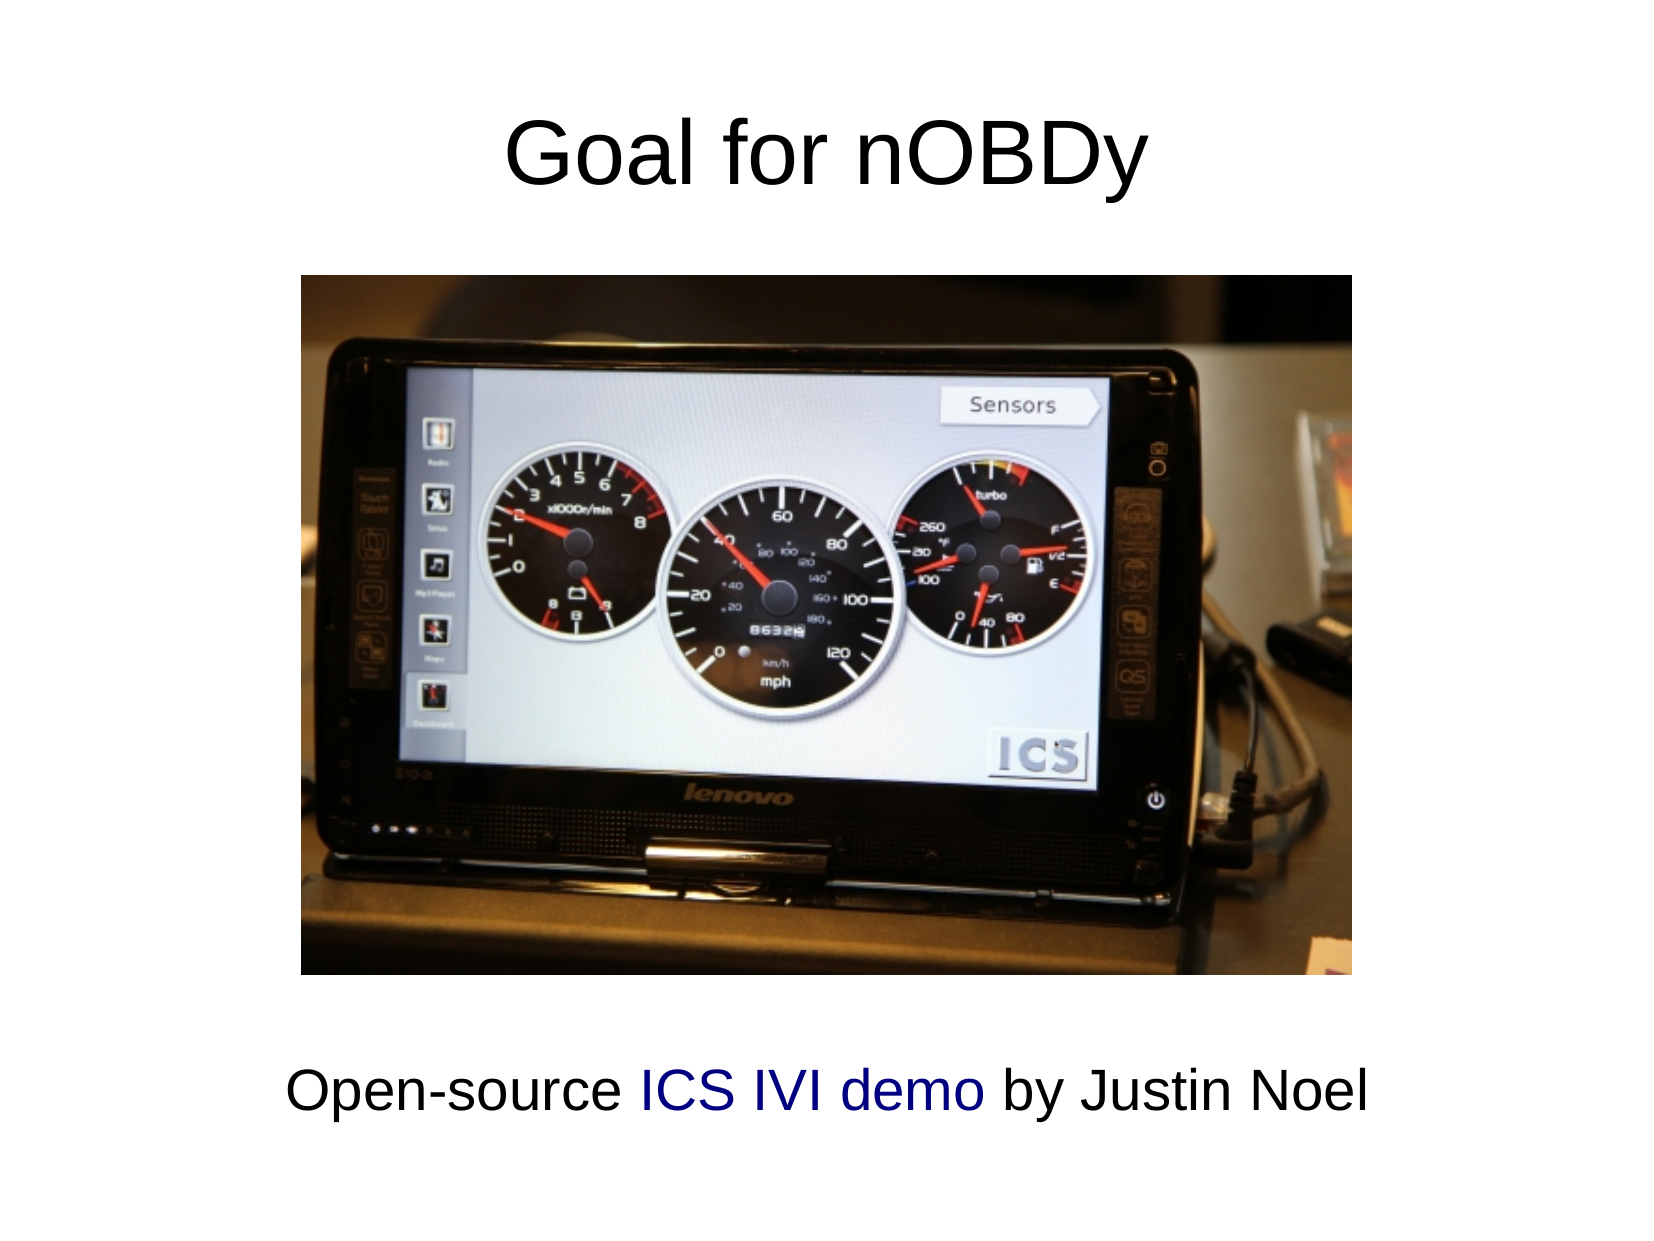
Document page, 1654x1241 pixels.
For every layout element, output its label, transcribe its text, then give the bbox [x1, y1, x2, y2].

title Goal for nOBDy [82, 49, 1571, 257]
text_box Open-source ICS IVI demo by Justin Noel [270, 1050, 1383, 1130]
picture [301, 275, 1352, 976]
